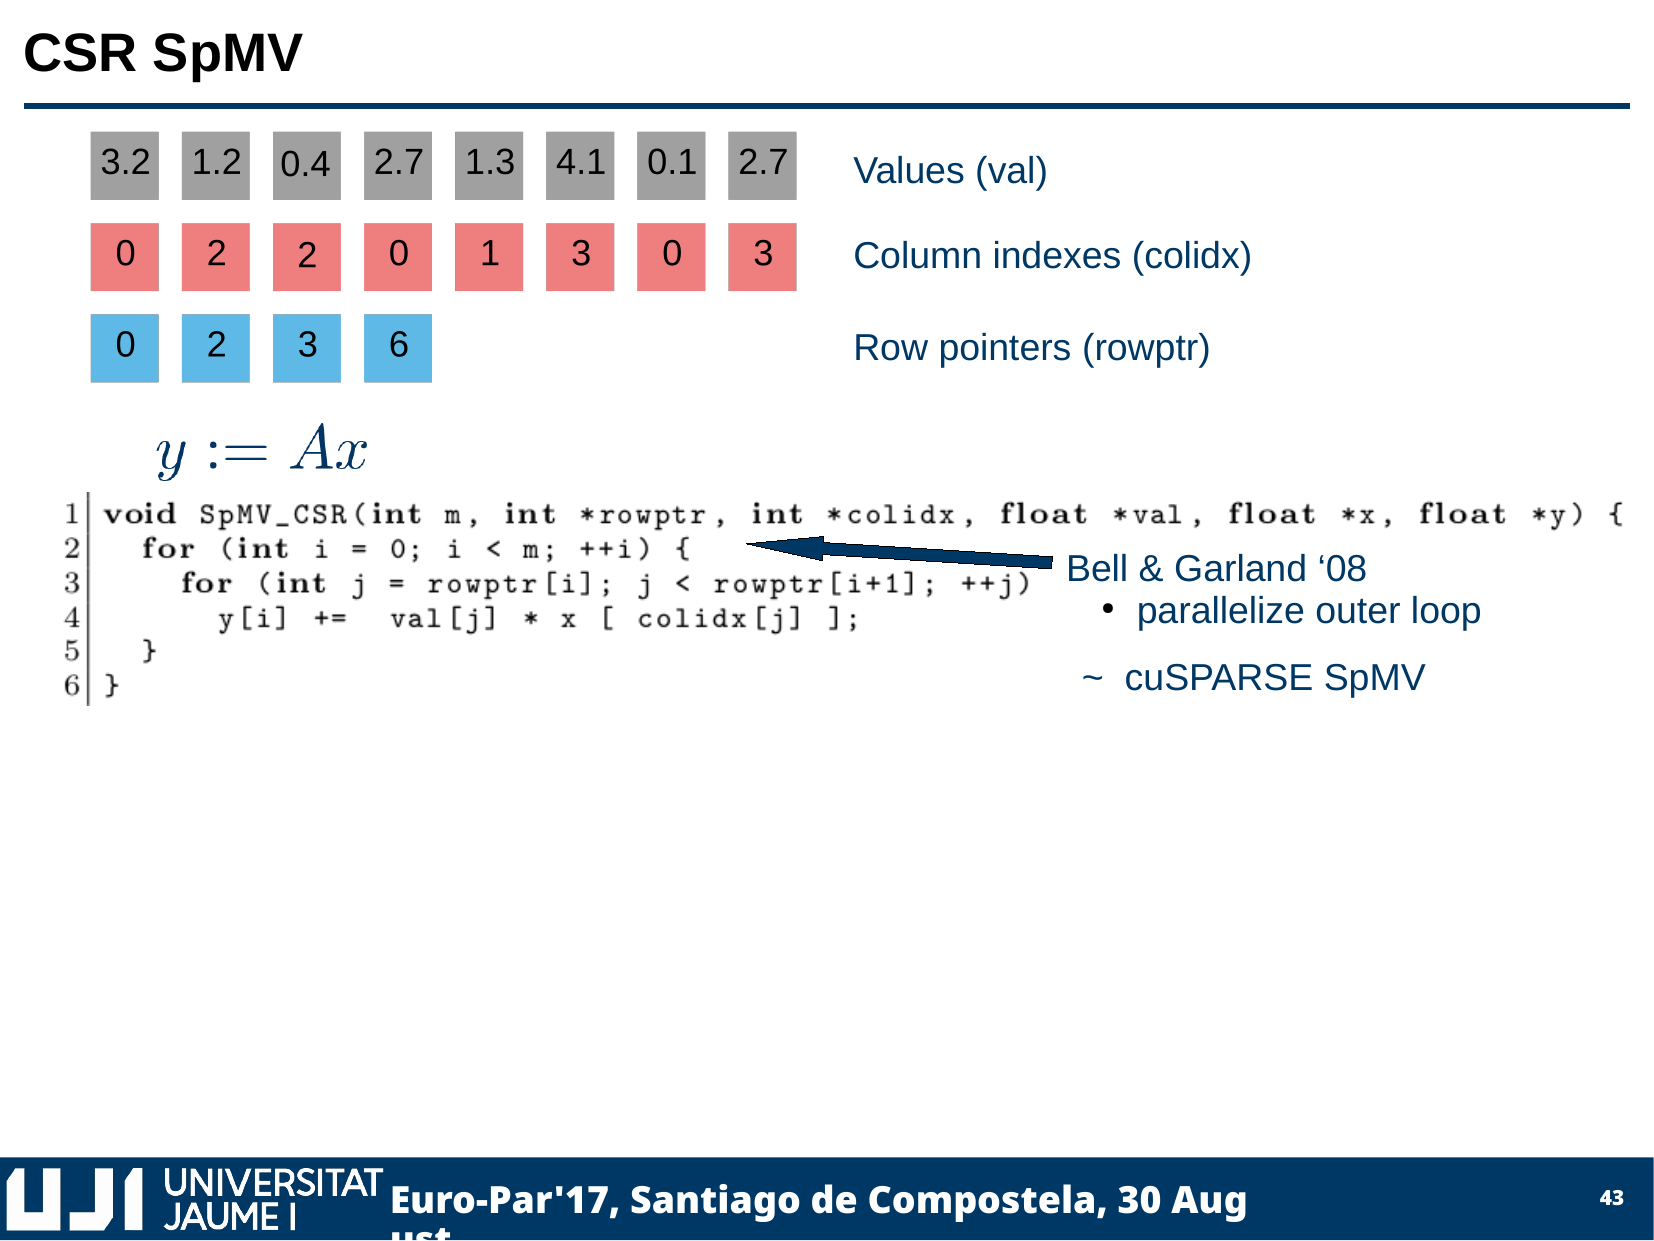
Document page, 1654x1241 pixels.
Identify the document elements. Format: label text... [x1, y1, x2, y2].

text_box Row pointers (rowptr) [838, 318, 1226, 376]
text_box Values (val) [838, 141, 1063, 199]
text_box [746, 536, 1053, 569]
picture [83, 124, 804, 390]
picture [156, 423, 367, 481]
text_box Column indexes (colidx) [838, 227, 1268, 284]
picture [0, 1158, 390, 1241]
title CSR SpMV [23, 0, 1630, 107]
text_box Bell & Garland ‘08 parallelize outer loop [1051, 539, 1497, 639]
text_box ~ cuSPARSE SpMV [1067, 648, 1441, 706]
picture [56, 492, 1630, 706]
